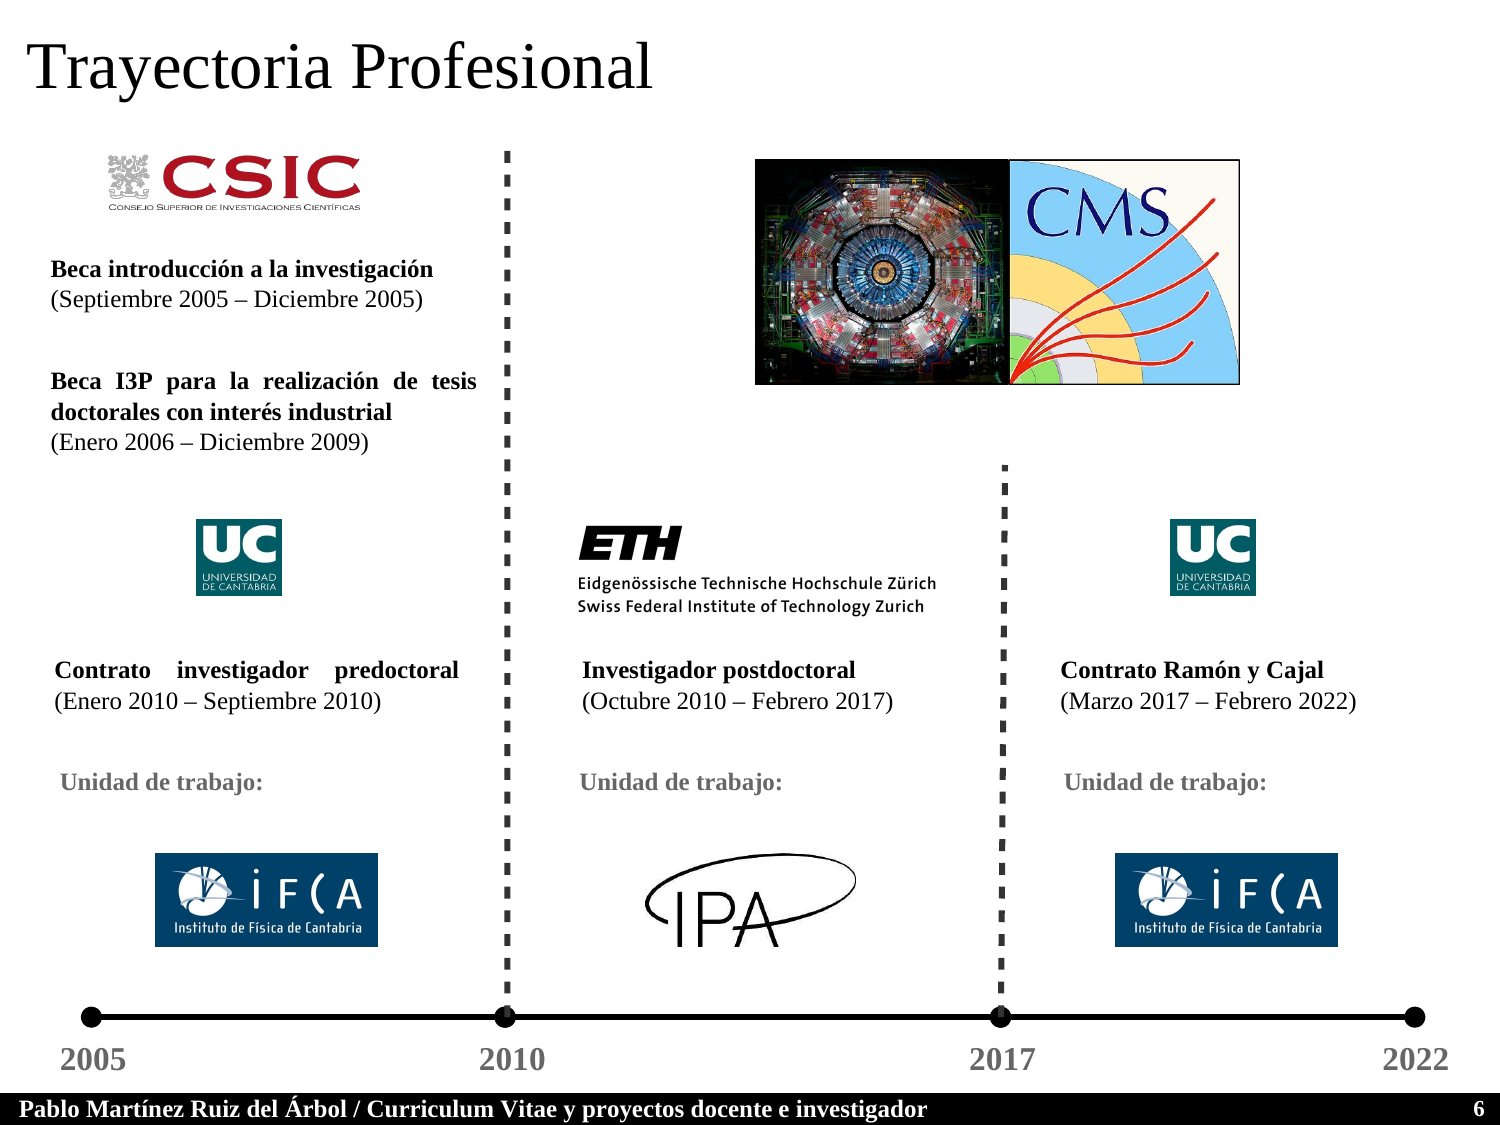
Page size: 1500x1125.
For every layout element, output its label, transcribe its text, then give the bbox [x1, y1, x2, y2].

picture [568, 466, 945, 645]
text_box Unidad de trabajo: [564, 757, 805, 804]
text_box Contrato investigador predoctoral (Enero 2010 – Septiembre 2010) [39, 645, 475, 753]
picture [755, 159, 1240, 385]
text_box Unidad de trabajo: [1048, 757, 1289, 804]
text_box Unidad de trabajo: [45, 757, 286, 804]
picture [1170, 519, 1256, 596]
text_box 2017 [954, 1029, 1060, 1085]
text_box Trayectoria Profesional [10, 12, 671, 121]
text_box 2022 [1367, 1029, 1473, 1085]
text_box 2005 [45, 1029, 151, 1085]
text_box 2010 [464, 1029, 570, 1085]
picture [196, 519, 282, 596]
picture [155, 853, 378, 947]
picture [107, 154, 360, 210]
text_box Beca introducción a la investigación (Septiembre 2005 – Diciembre 2005) [35, 244, 493, 359]
text_box Investigador postdoctoral (Octubre 2010 – Febrero 2017) [567, 645, 960, 760]
picture [1115, 853, 1338, 947]
text_box Contrato Ramón y Cajal (Marzo 2017 – Febrero 2022) [1045, 646, 1438, 760]
text_box Beca I3P para la realización de tesis doctorales con interés industrial (Enero 2006 – Diciembre 2009) [35, 359, 493, 471]
picture [645, 853, 856, 947]
